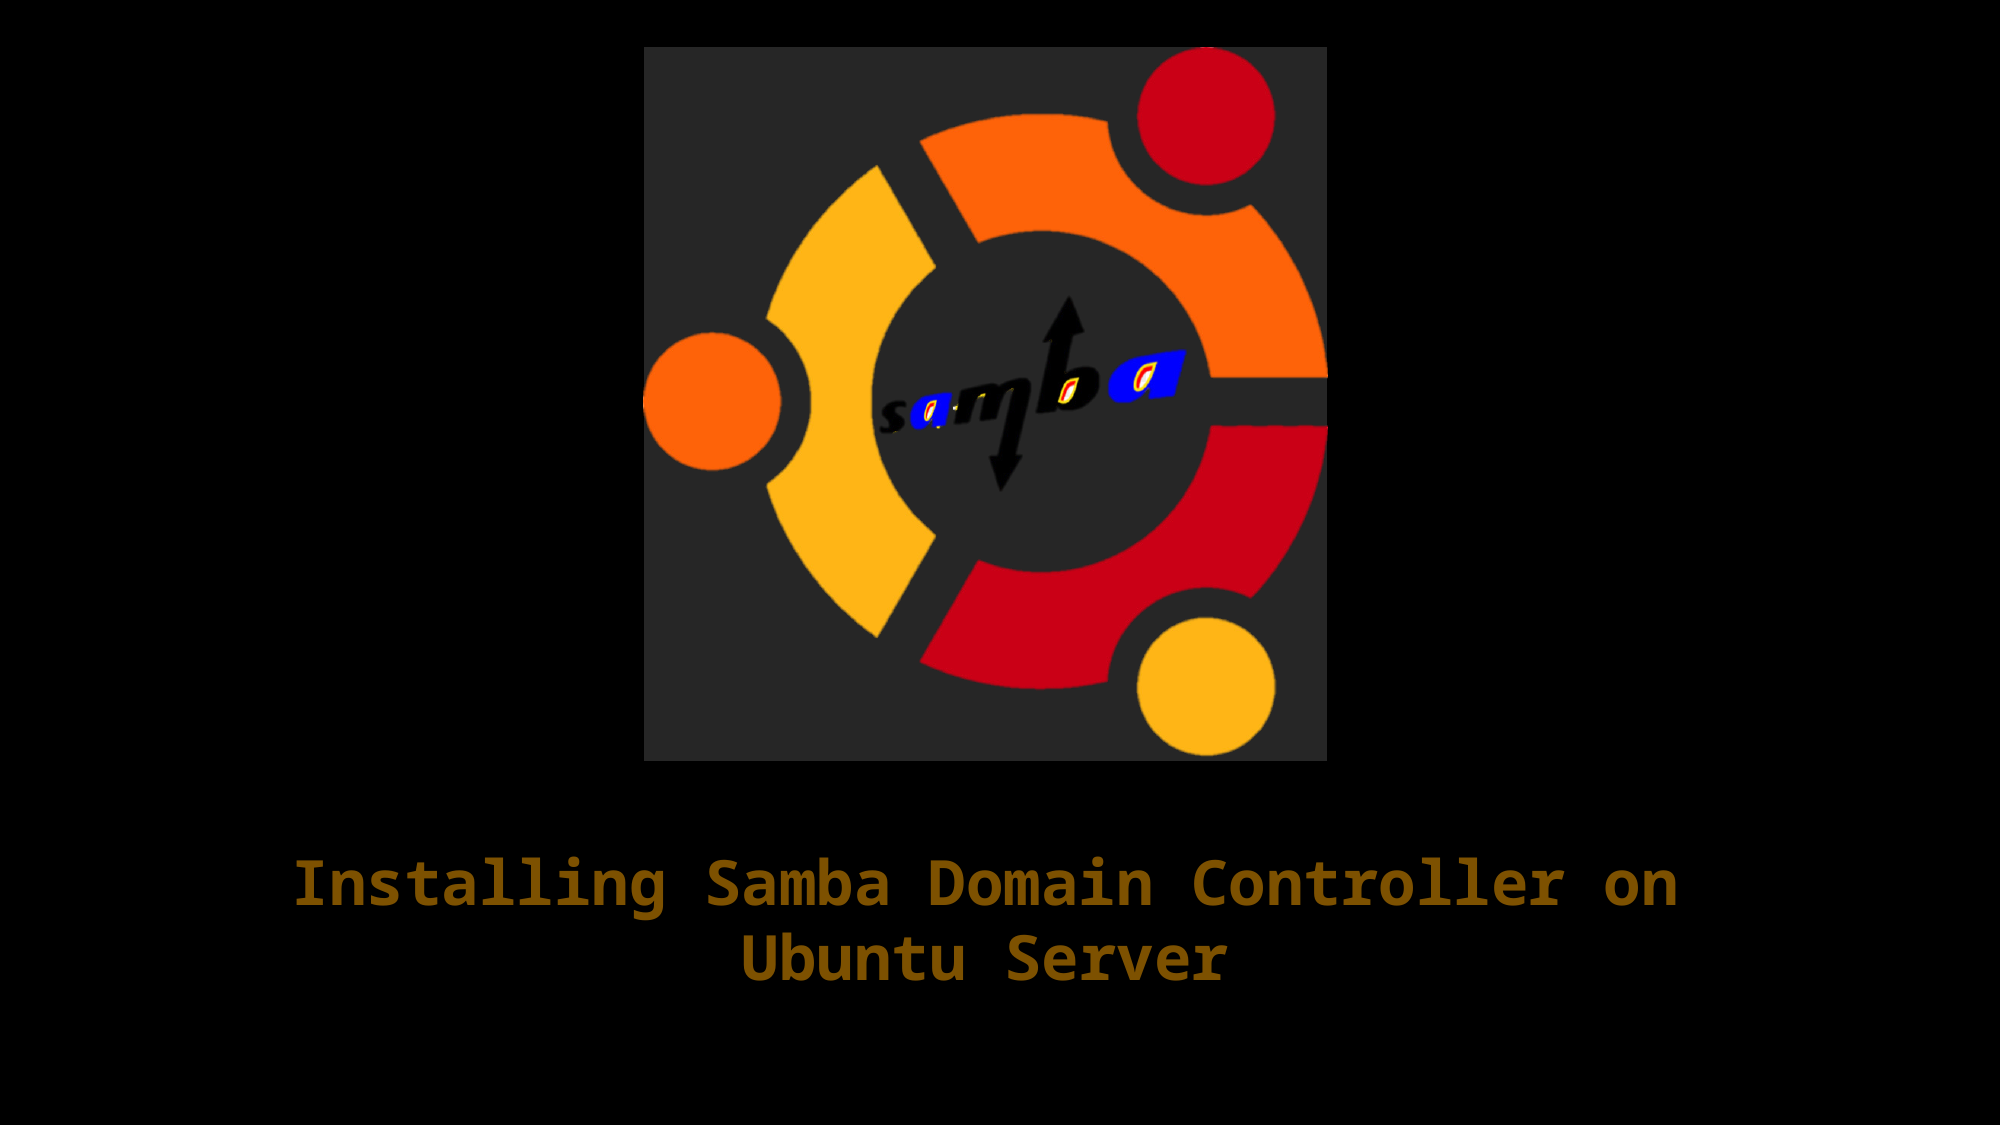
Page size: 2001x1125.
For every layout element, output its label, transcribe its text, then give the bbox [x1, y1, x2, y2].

text_box Installing Samba Domain Controller on Ubuntu Server [189, 835, 1782, 1001]
picture [643, 47, 1328, 762]
